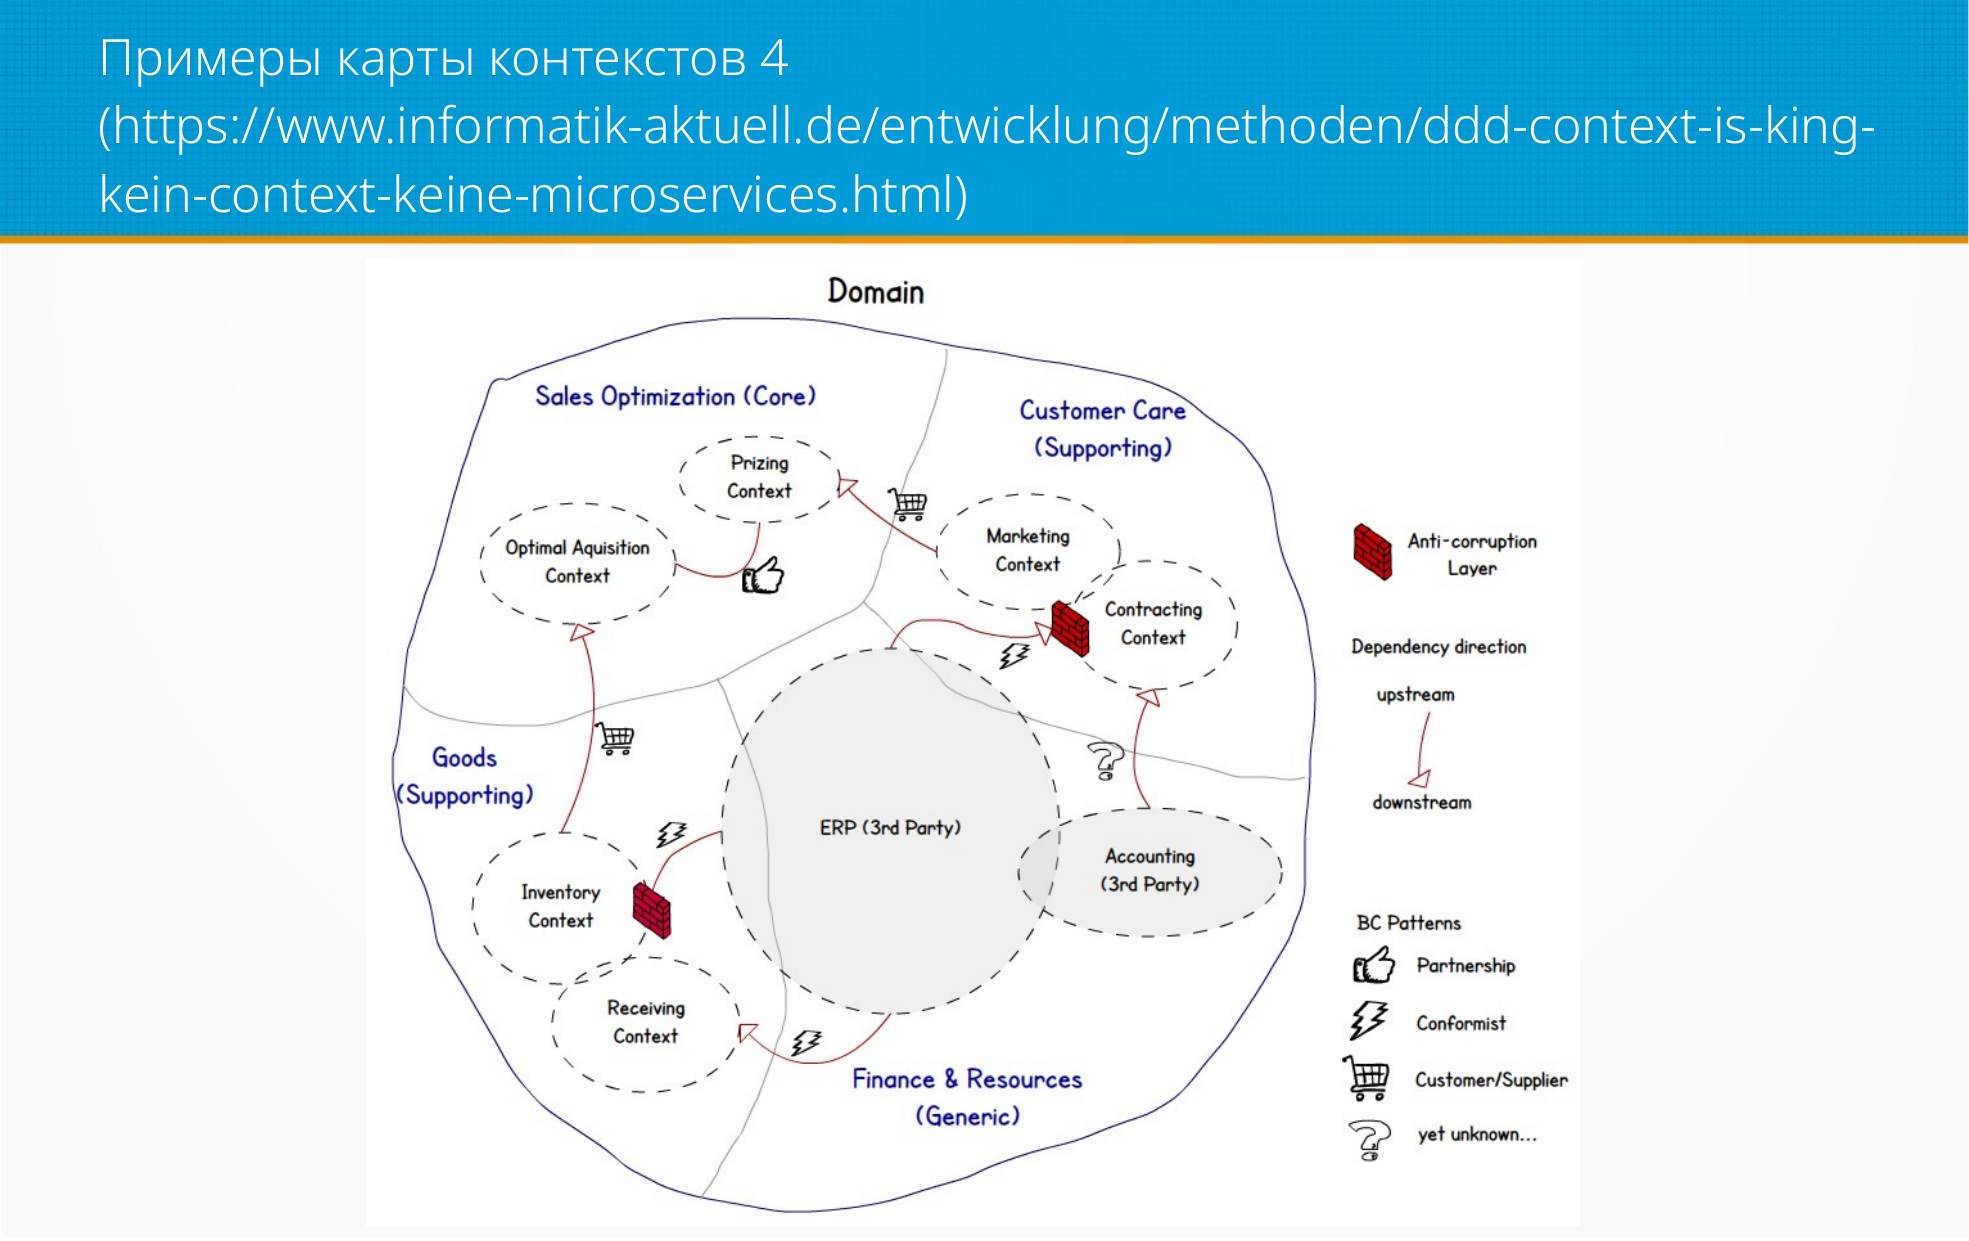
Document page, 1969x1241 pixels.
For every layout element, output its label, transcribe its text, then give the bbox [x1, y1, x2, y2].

title Примеры карты контекстов 4 (https://www.informatik-aktuell.de/entwicklung/methoden/ddd-context-is-king-kein-context-keine-microservices.html) [98, 19, 1969, 227]
picture [0, 233, 1969, 1241]
